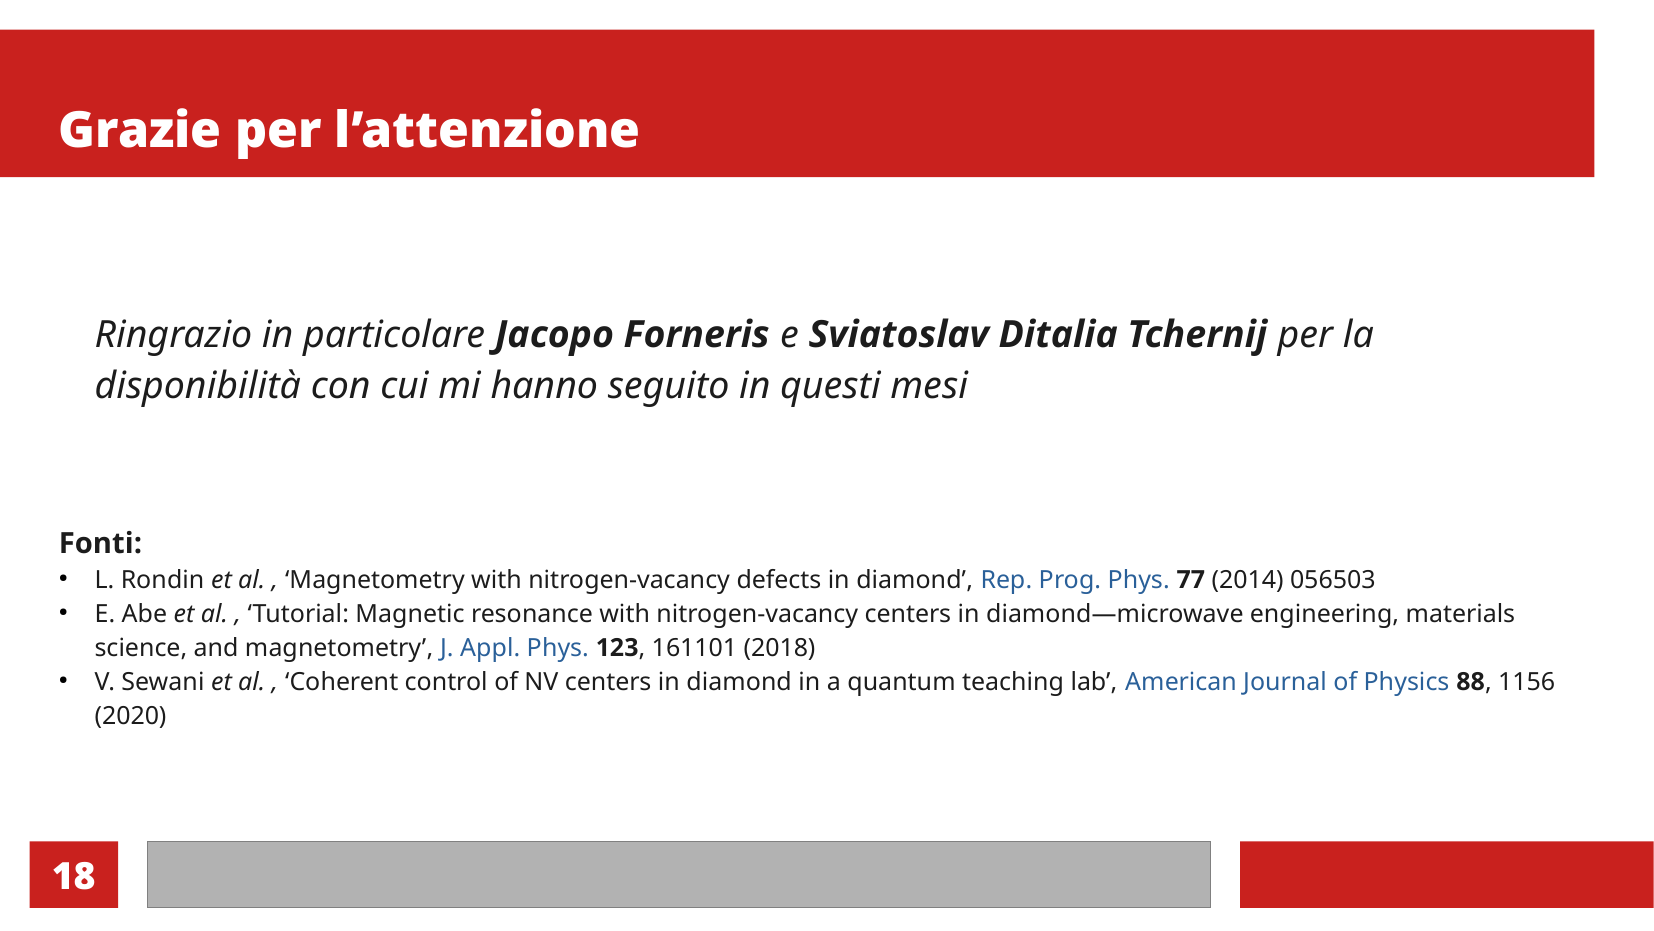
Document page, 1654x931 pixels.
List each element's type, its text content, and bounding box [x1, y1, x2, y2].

list Fonti: L. Rondin et al. , ‘Magnetometry with nitrogen-vacancy defects in diamond’, Rep. Prog. Phys. 77 (2014) 056503 E. Abe et al. , ‘Tutorial: Magnetic resonance with nitrogen-vacancy centers in diamond—microwave engineering, materials science, and magnetometry’, J. Appl. Phys. 123, 161101 (2018) V. Sewani et al. , ‘Coherent control of NV centers in diamond in a quantum teaching lab’, American Journal of Physics 88, 1156 (2020) [59, 522, 1565, 797]
title Grazie per l’attenzione [59, 44, 1595, 163]
list Ringrazio in particolare Jacopo Forneris e Sviatoslav Ditalia Tchernij per la disponibilità con cui mi hanno seguito in questi mesi [59, 221, 1565, 497]
